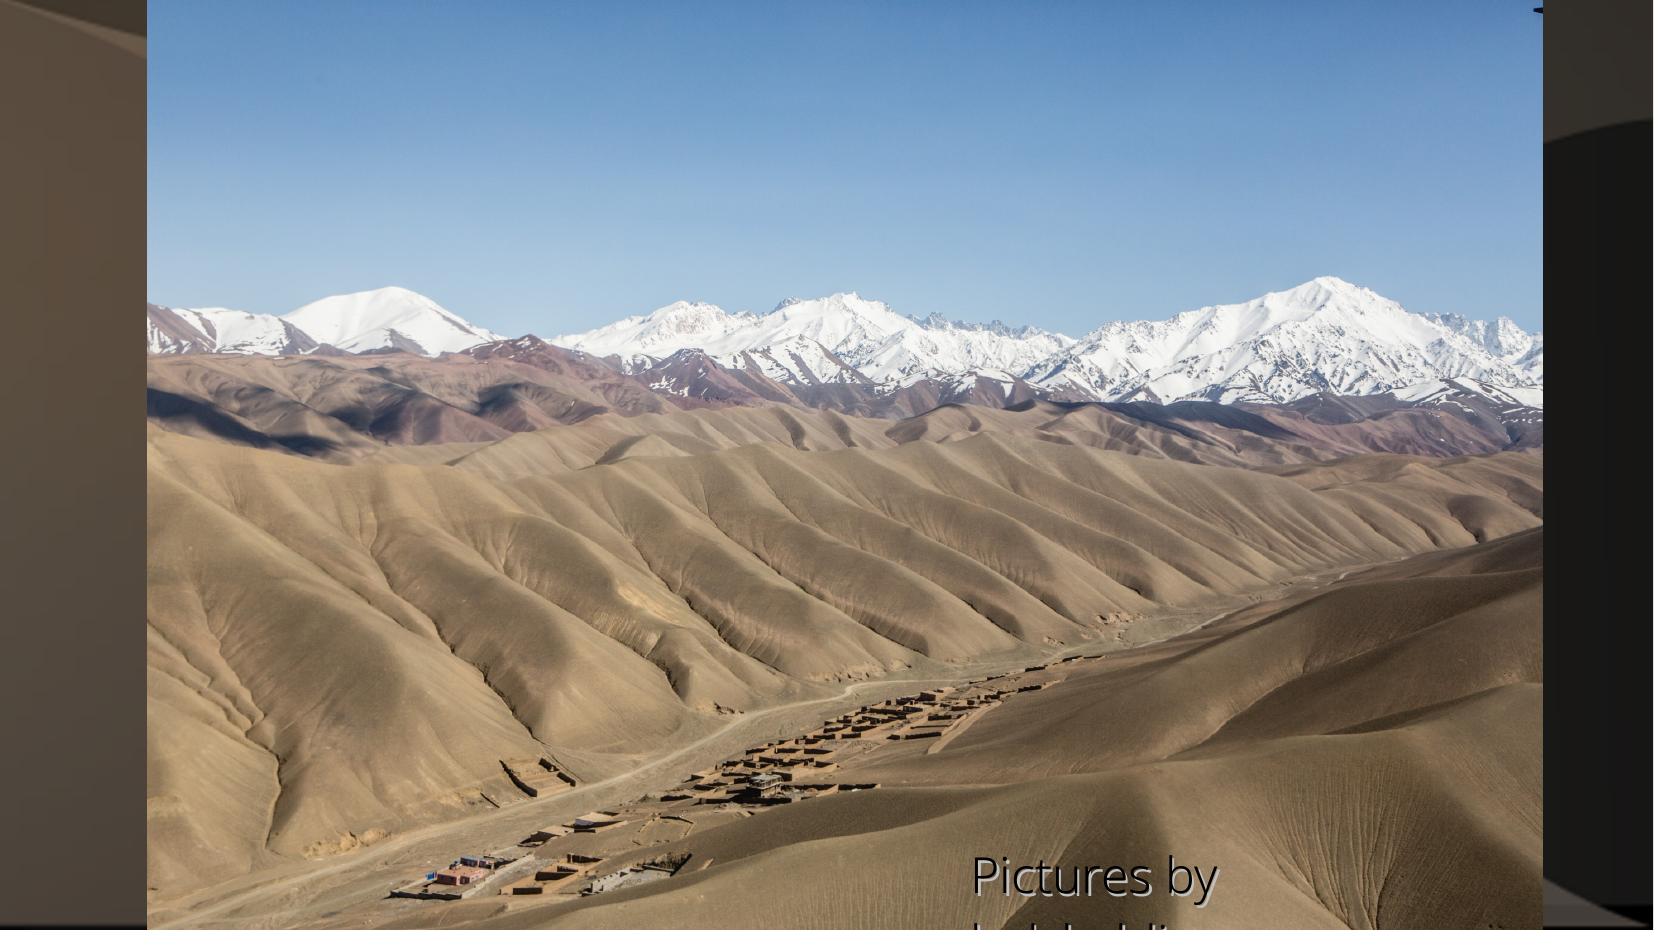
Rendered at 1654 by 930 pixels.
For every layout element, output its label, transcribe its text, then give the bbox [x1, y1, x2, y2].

list Pictures by balzkubli.com [900, 840, 1531, 930]
picture [0, 0, 1654, 930]
